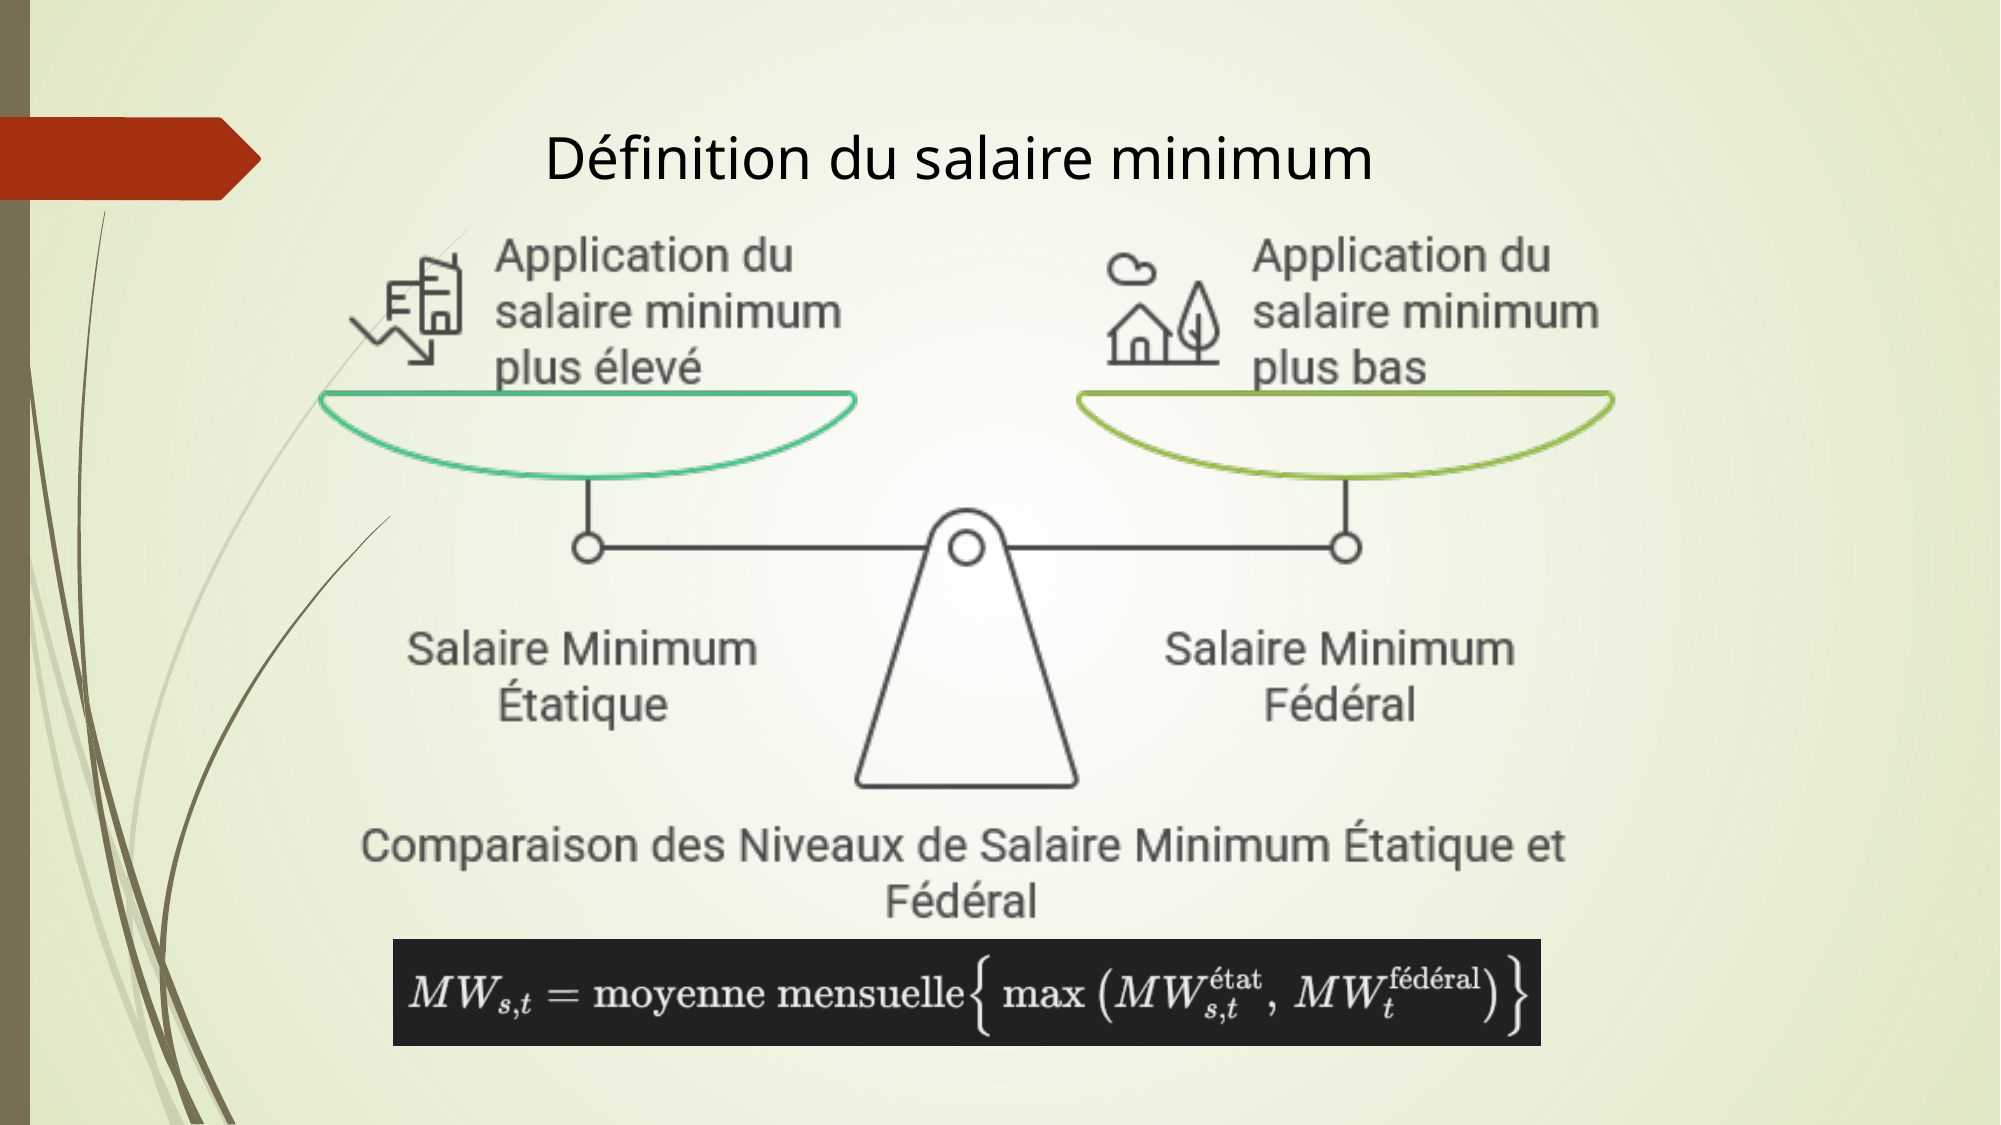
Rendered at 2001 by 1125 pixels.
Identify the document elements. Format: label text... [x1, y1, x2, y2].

picture [555, 142, 564, 174]
text_box Définition du salaire minimum [564, 113, 1371, 200]
picture [266, 113, 1669, 1046]
